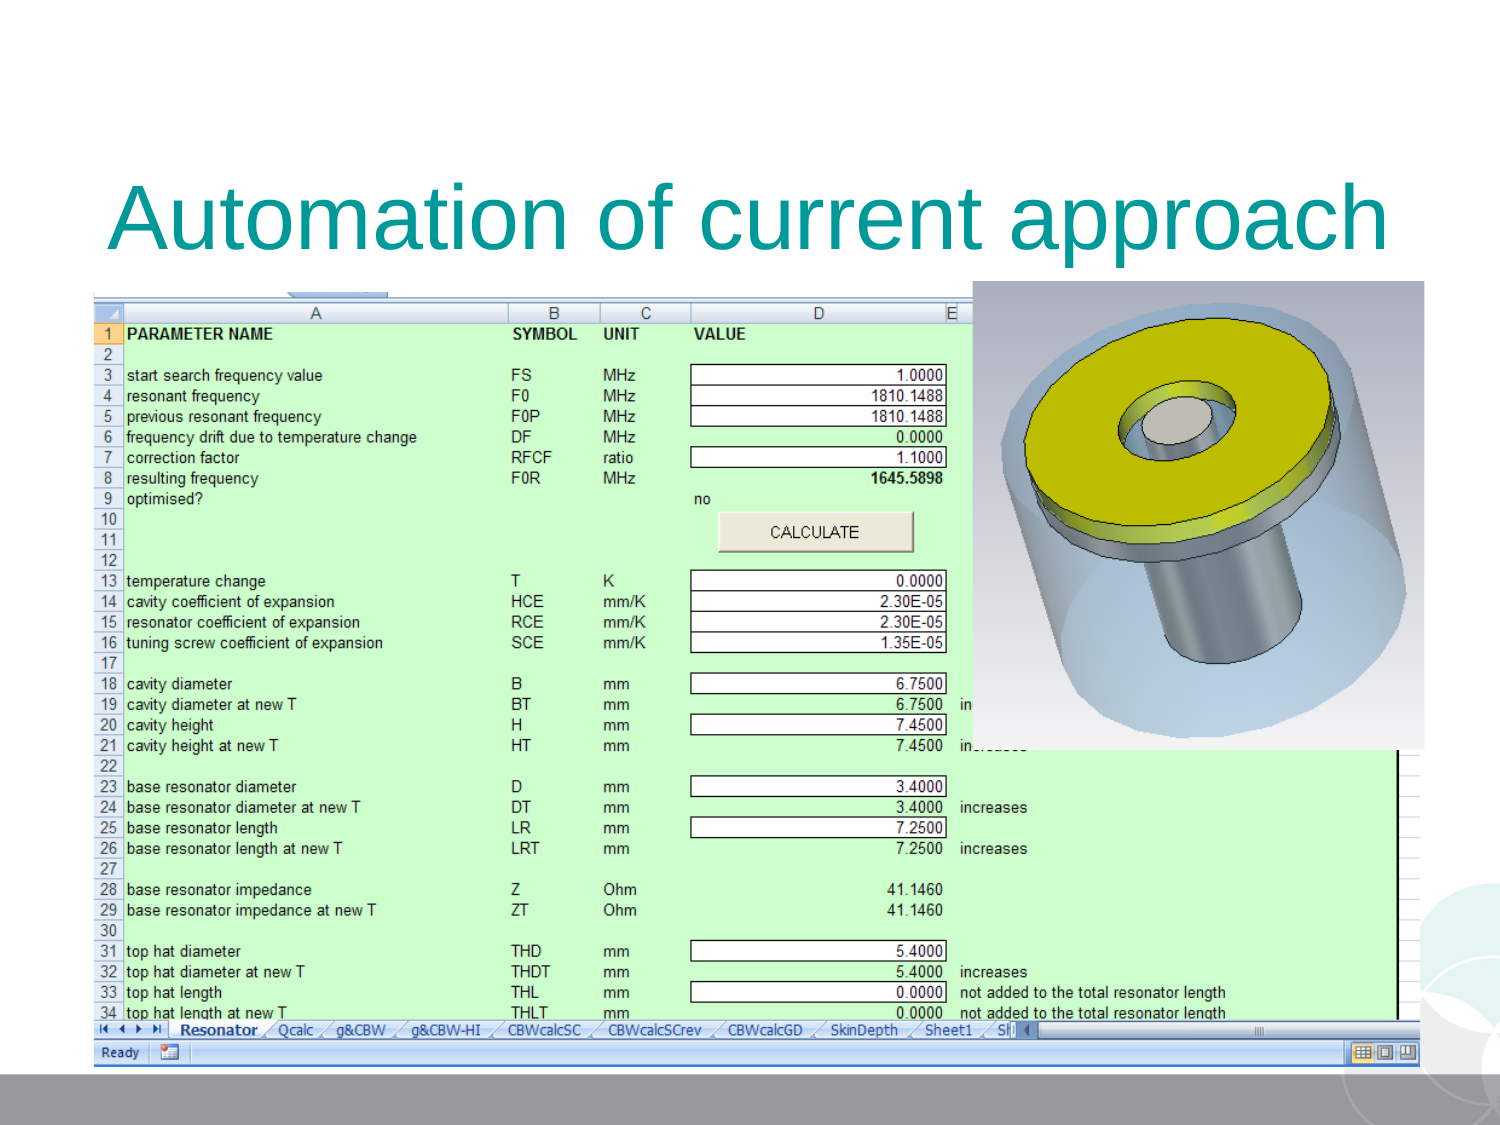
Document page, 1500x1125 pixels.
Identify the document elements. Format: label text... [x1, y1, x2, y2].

title Automation of current approach [62, 137, 1438, 288]
picture [0, 281, 1500, 1125]
